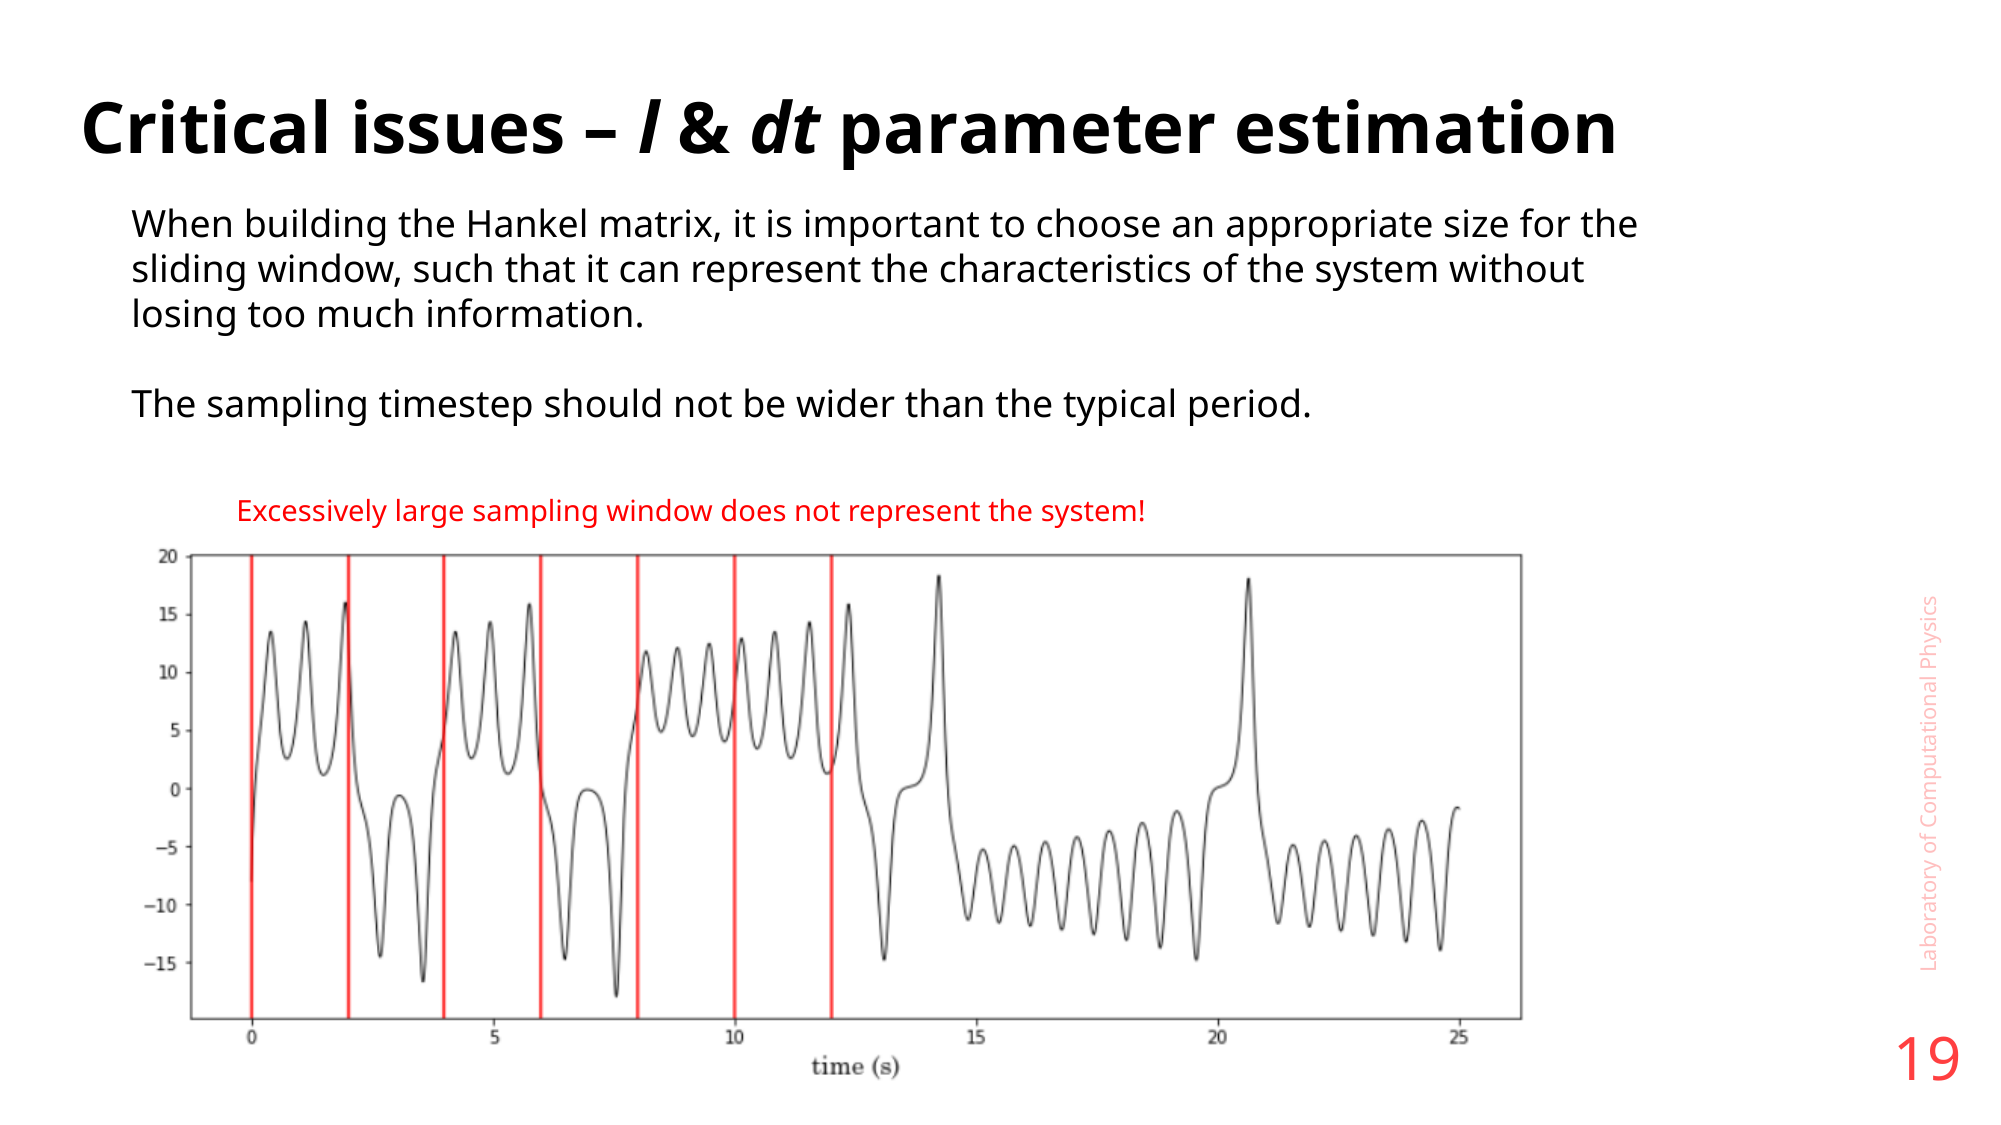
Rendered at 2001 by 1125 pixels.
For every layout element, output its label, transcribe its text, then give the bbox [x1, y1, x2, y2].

slide_number 19 [1852, 1012, 2000, 1110]
footer Laboratory of Computational Physics [1897, 400, 1958, 988]
text_box When building the Hankel matrix, it is important to choose an appropriate size for the sliding window, such that it can represent the characteristics of the system without losing too much information. The sampling timestep should not be wider than the typical period. [116, 192, 1707, 436]
text_box Excessively large sampling window does not represent the system! [221, 485, 1249, 536]
title Critical issues – l & dt parameter estimation [65, 28, 1895, 177]
picture [116, 534, 1549, 1096]
